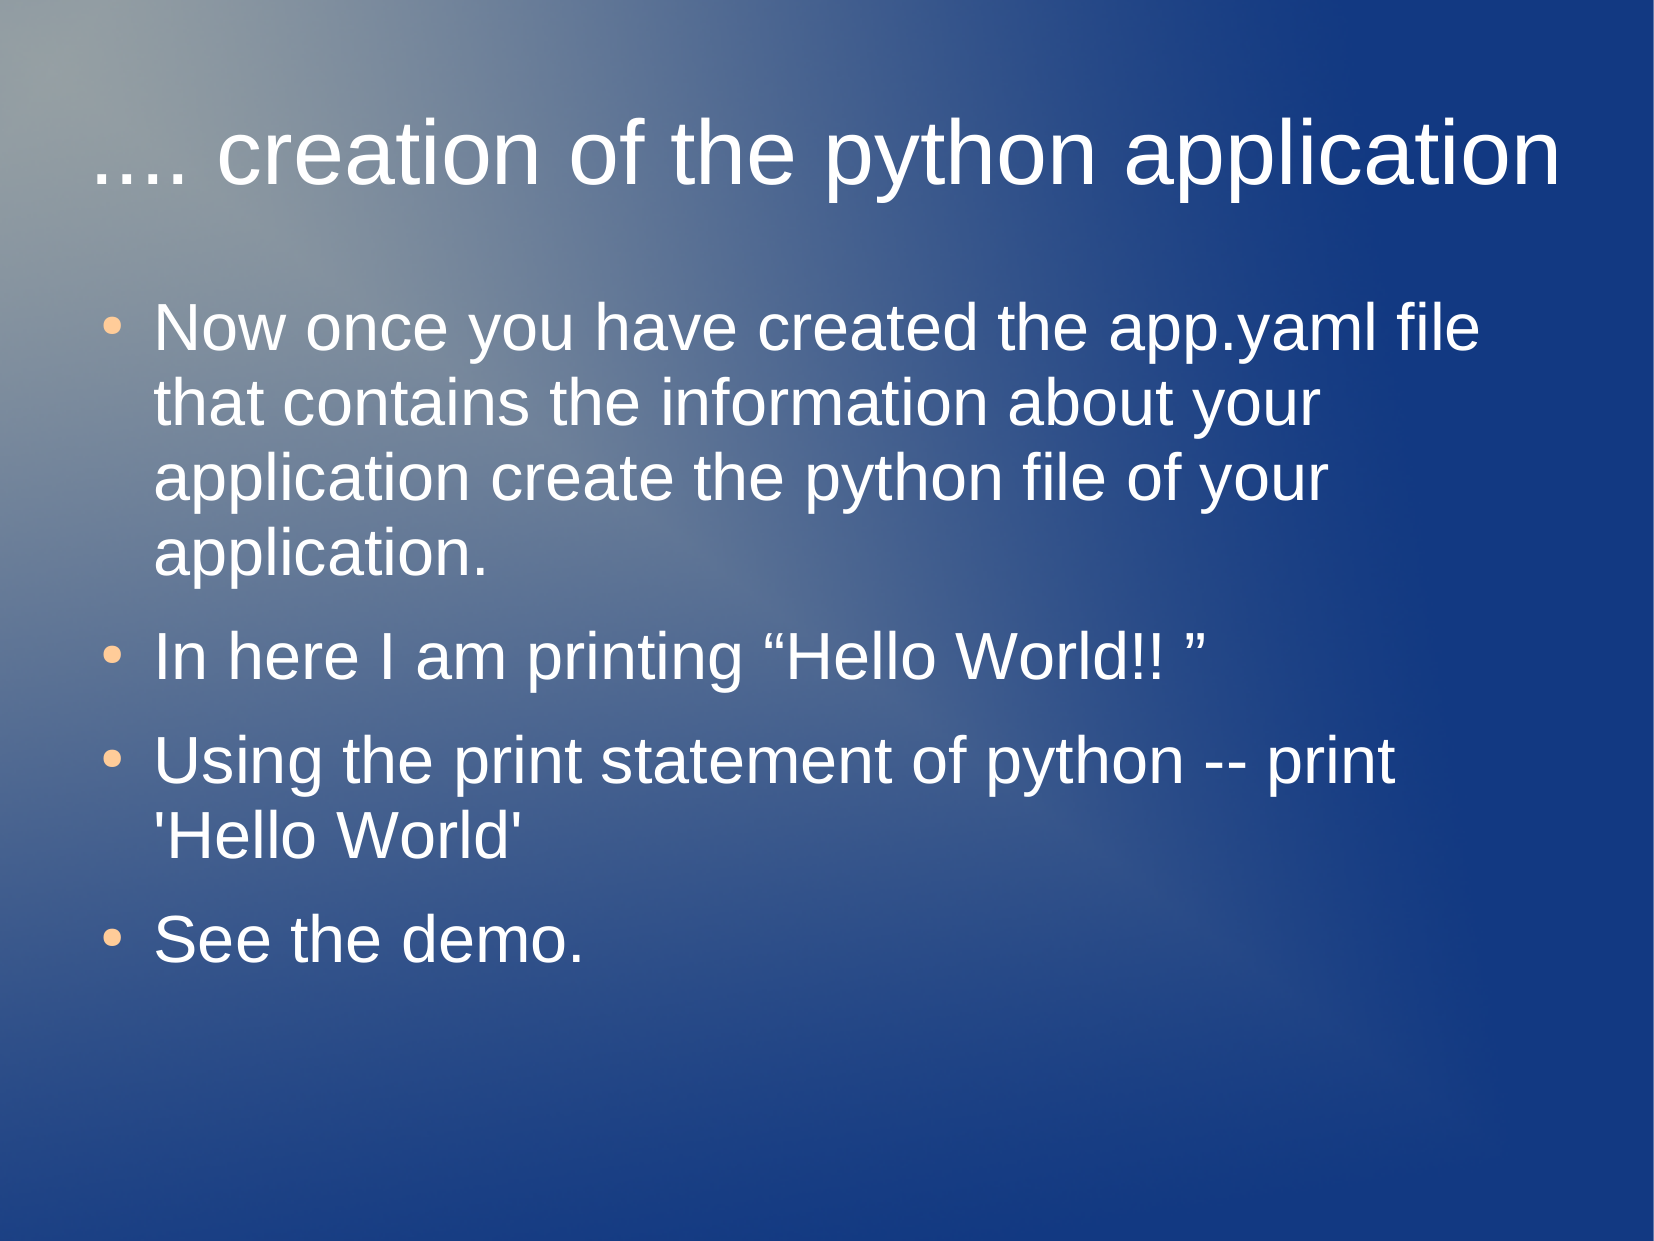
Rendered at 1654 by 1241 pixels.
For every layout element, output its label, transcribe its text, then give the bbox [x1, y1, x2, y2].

list Now once you have created the app.yaml file that contains the information about your application create the python file of your application. In here I am printing “Hello World!! ” Using the print statement of python -- print 'Hello World' See the demo. [82, 290, 1571, 1094]
picture [0, 0, 1654, 1241]
title .... creation of the python application [82, 56, 1571, 250]
